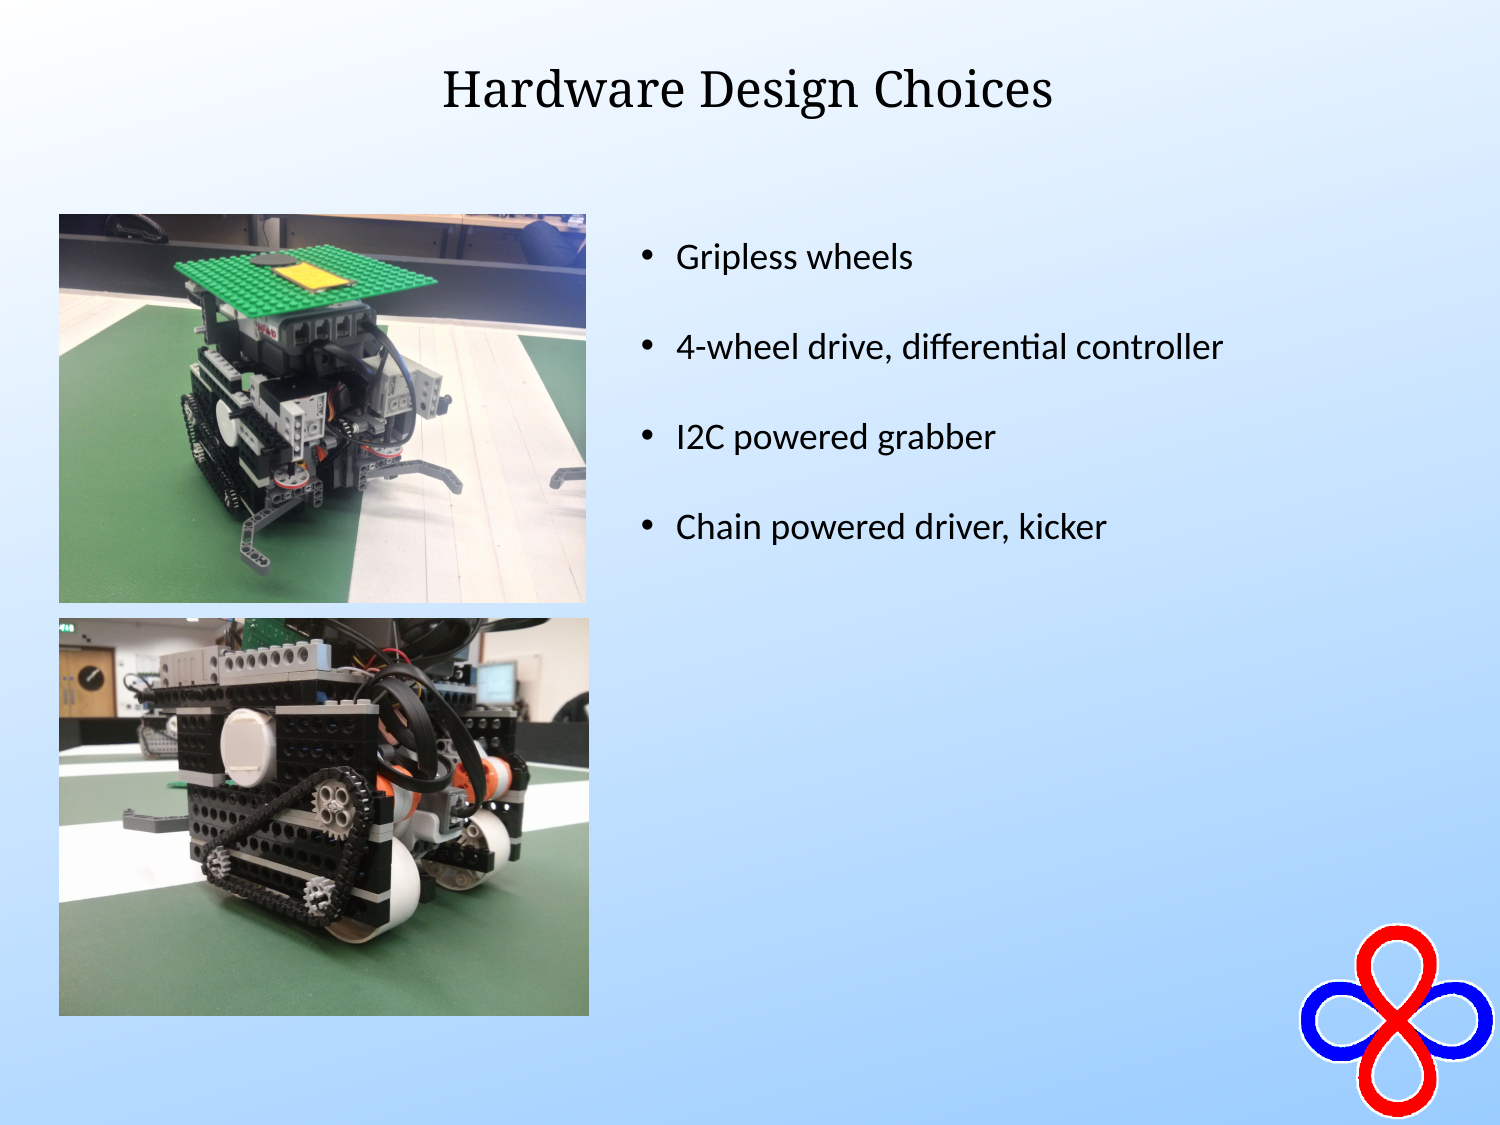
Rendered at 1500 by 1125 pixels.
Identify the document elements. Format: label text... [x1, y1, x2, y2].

picture [59, 618, 589, 1016]
picture [59, 214, 586, 603]
picture [1287, 912, 1500, 1125]
text_box Hardware Design Choices [256, 49, 1241, 215]
text_box Gripless wheels 4-wheel drive, differential controller I2C powered grabber Chain powered driver, kicker [625, 224, 1500, 825]
